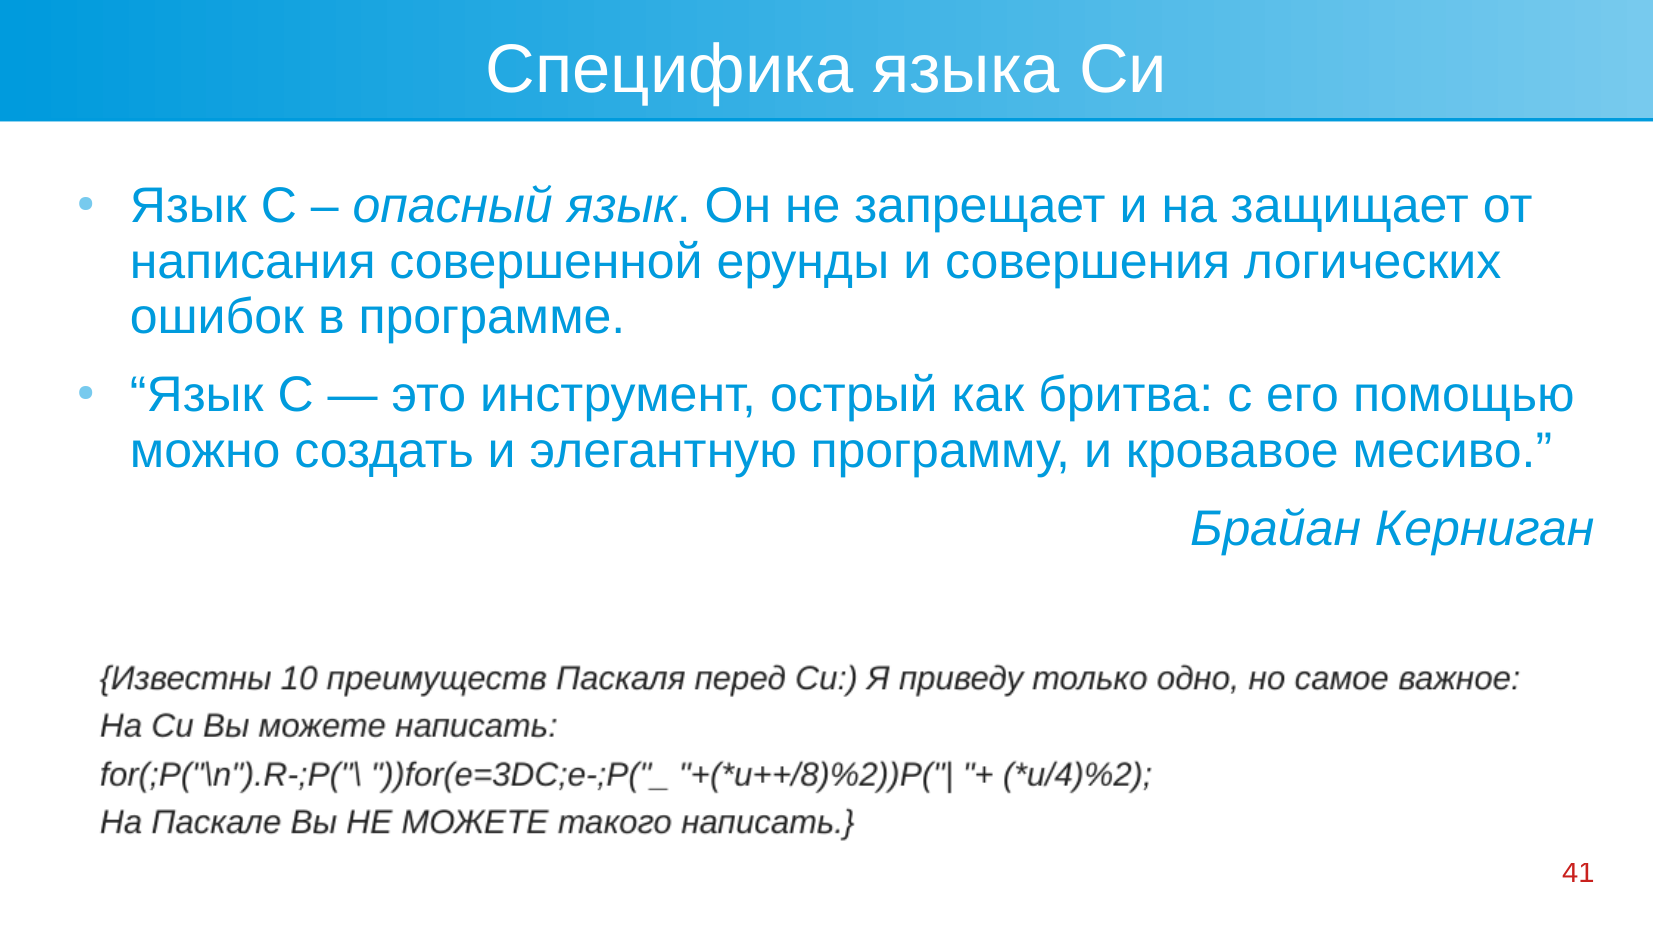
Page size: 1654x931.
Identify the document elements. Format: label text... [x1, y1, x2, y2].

title Специфика языка Си [59, 29, 1595, 108]
list Язык С – опасный язык. Он не запрещает и на защищает от написания совершенной ерунды и совершения логических ошибок в программе. “Язык C — это инструмент, острый как бритва: с его помощью можно создать и элегантную программу, и кровавое месиво.” Брайан Керниган [59, 177, 1595, 563]
picture [75, 648, 1613, 863]
